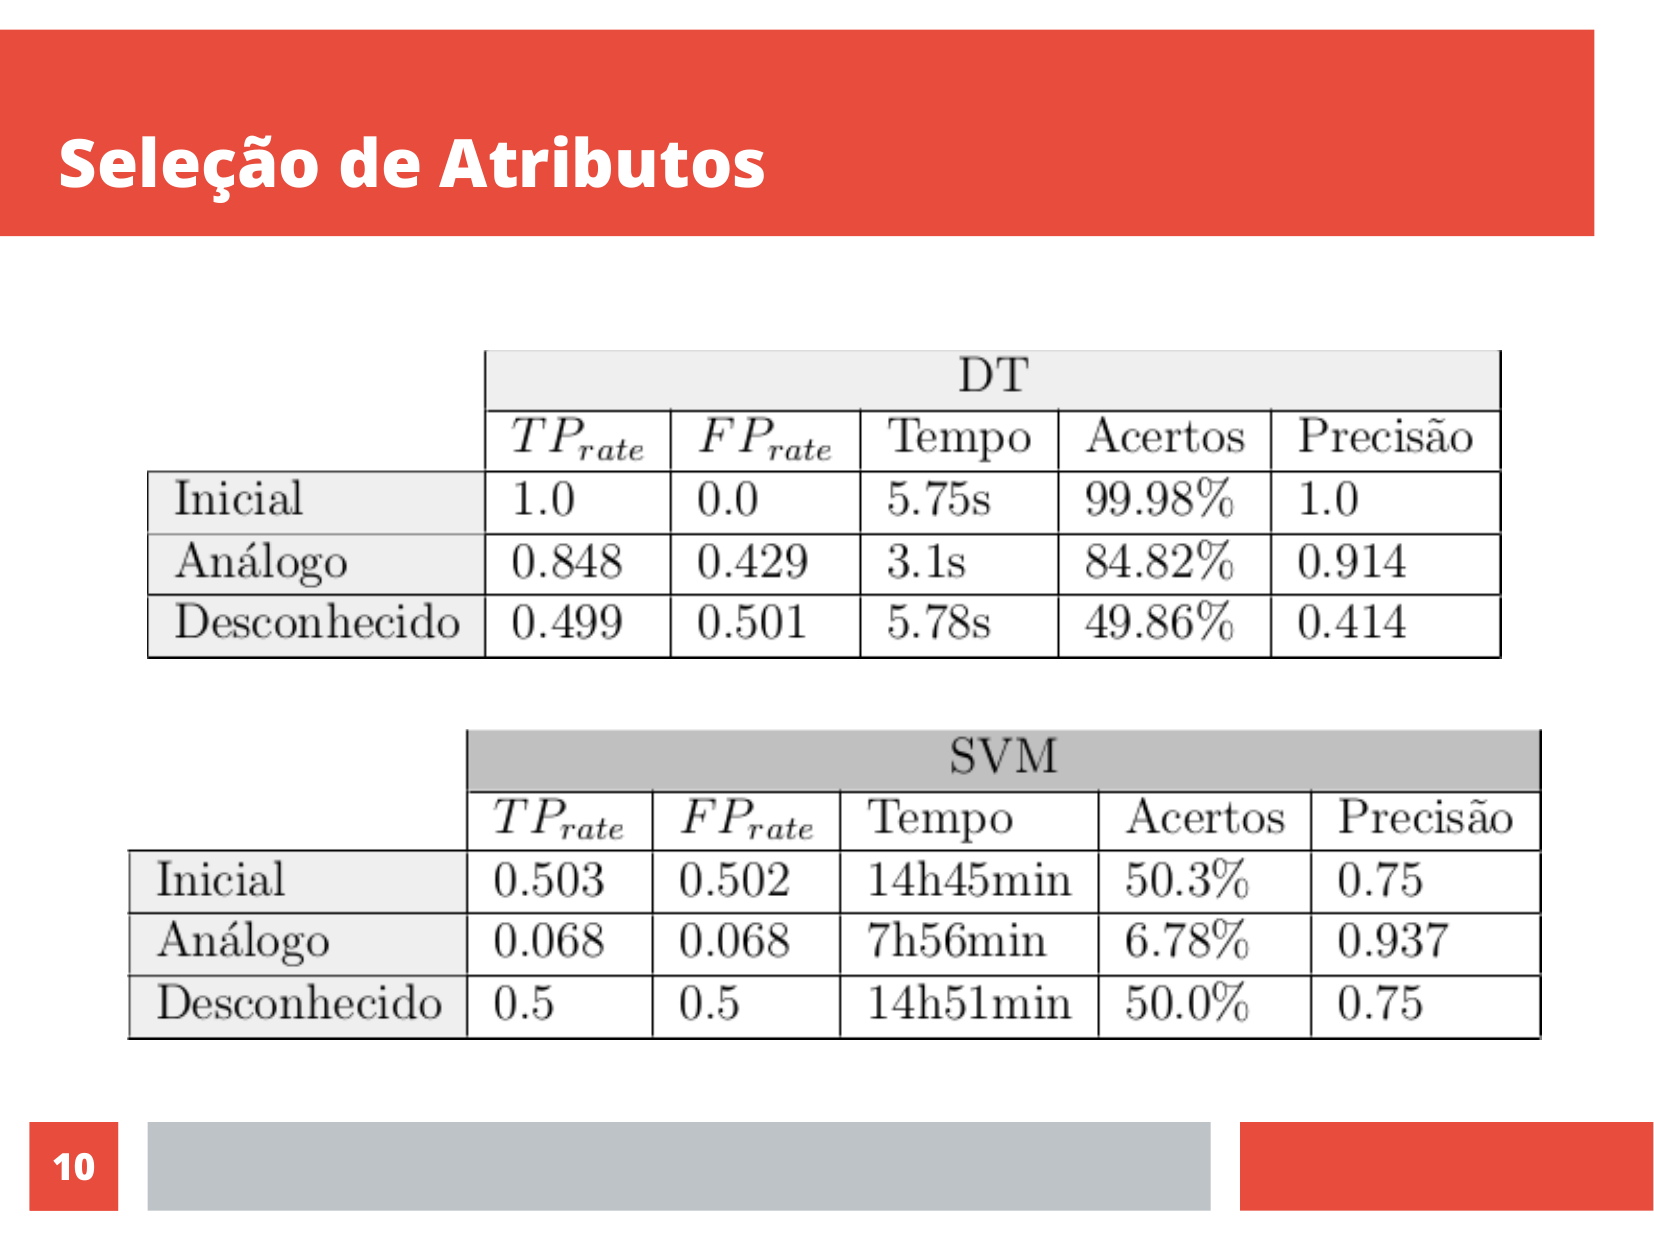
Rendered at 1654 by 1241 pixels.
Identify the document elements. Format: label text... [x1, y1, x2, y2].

title Seleção de Atributos [59, 59, 1595, 207]
picture [127, 729, 1542, 1040]
picture [147, 350, 1502, 659]
